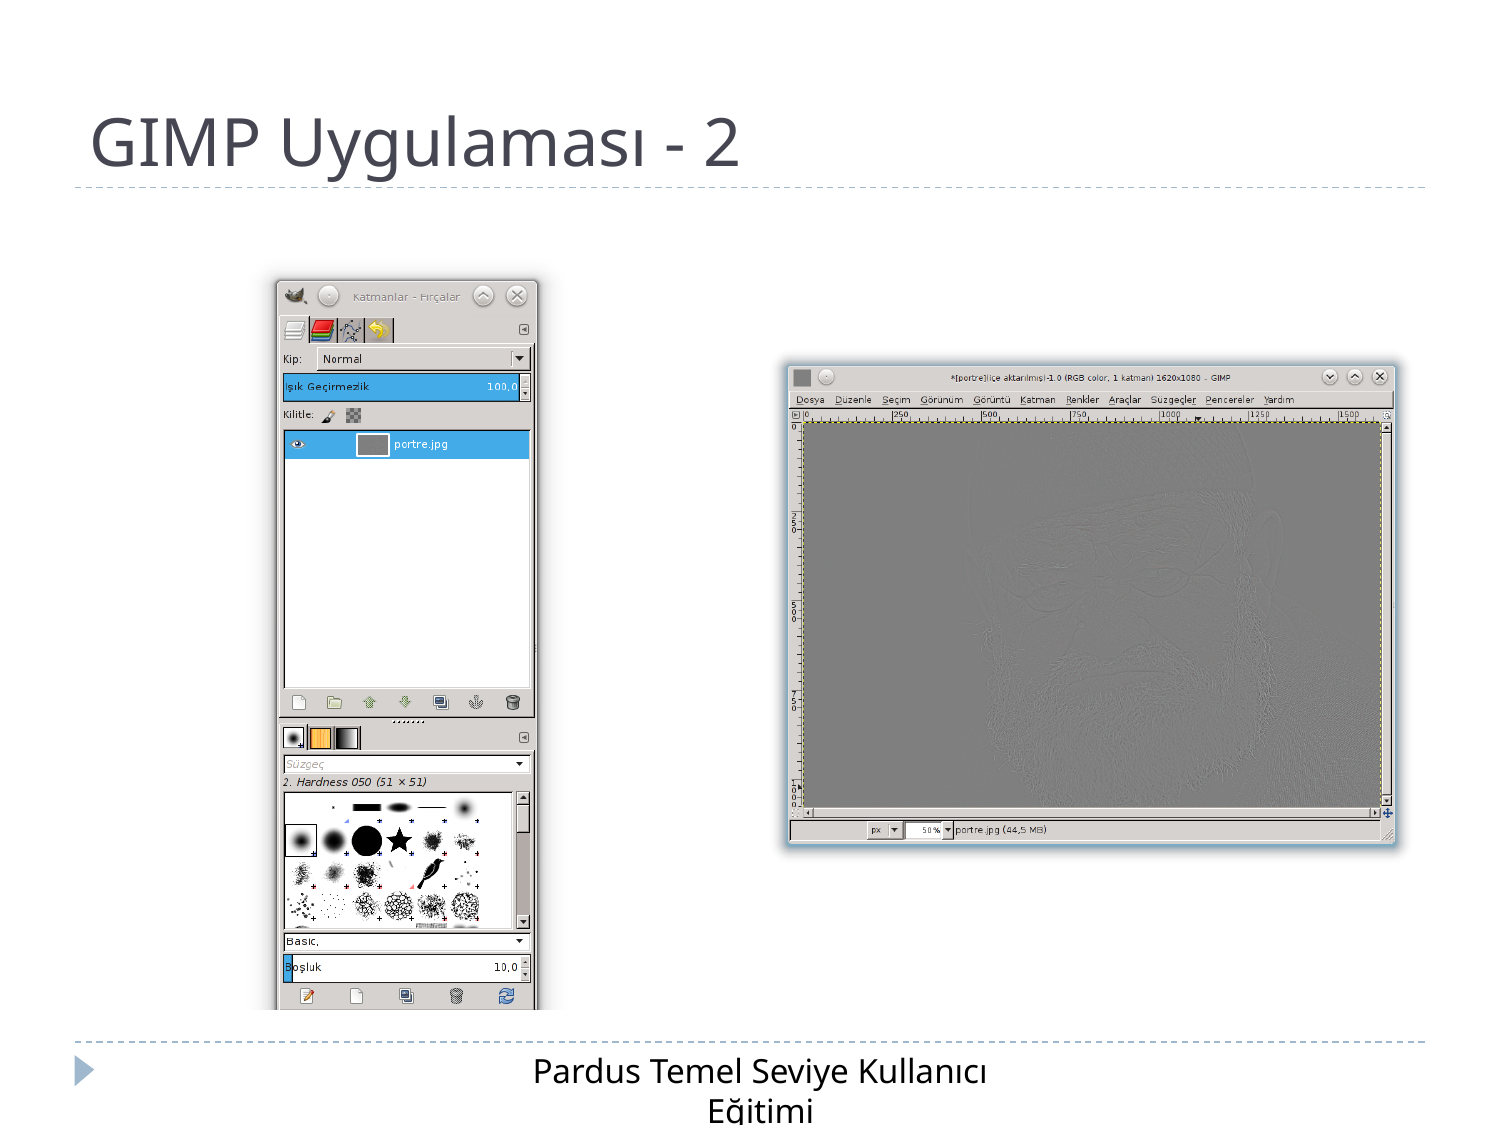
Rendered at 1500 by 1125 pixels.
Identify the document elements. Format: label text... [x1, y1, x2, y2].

title GIMP Uygulaması - 2 [75, 37, 1425, 188]
picture [238, 199, 575, 1010]
picture [759, 337, 1423, 872]
